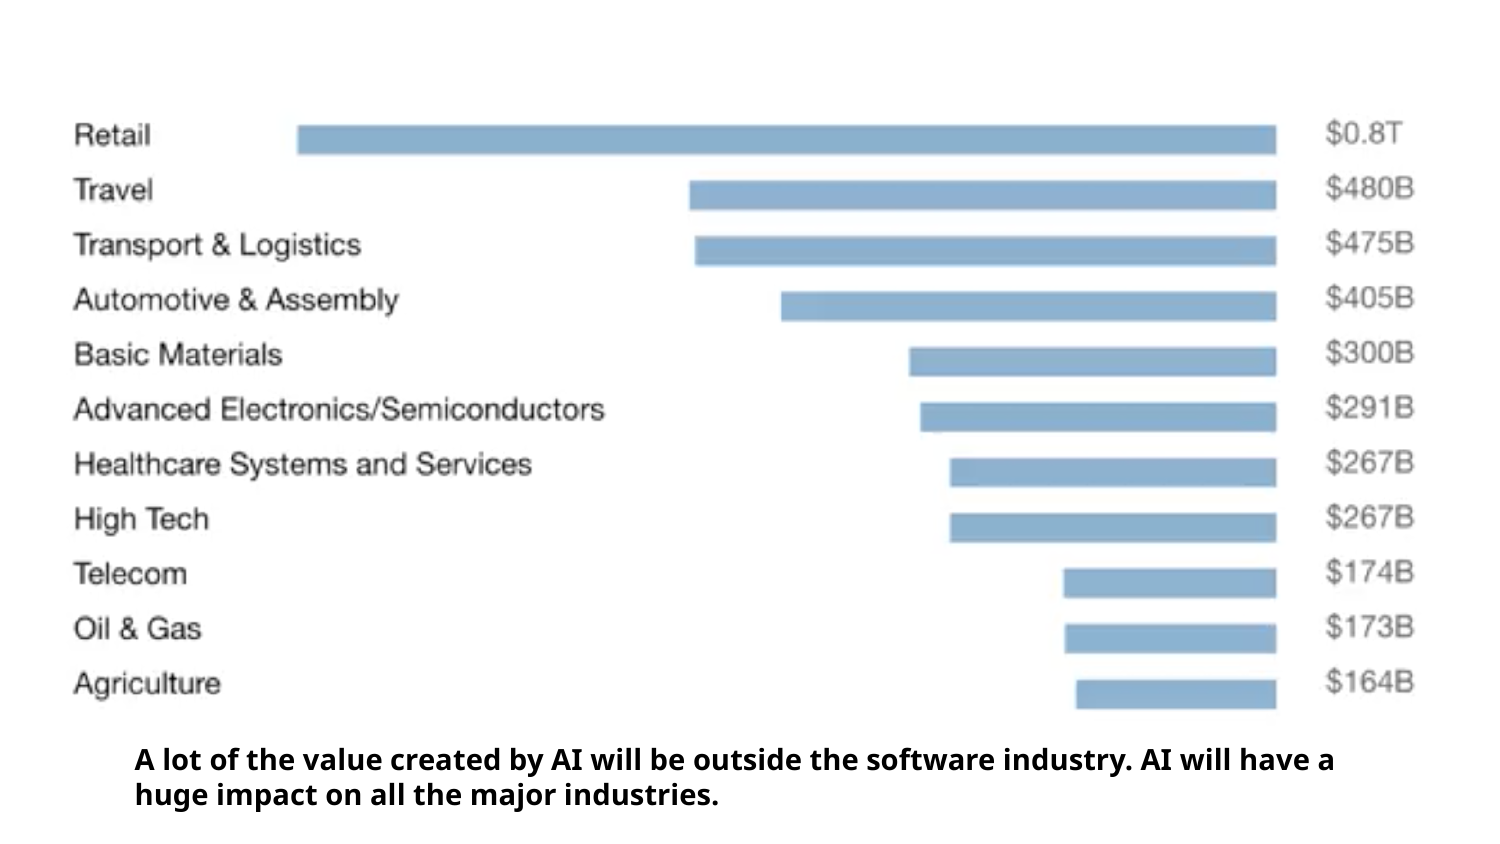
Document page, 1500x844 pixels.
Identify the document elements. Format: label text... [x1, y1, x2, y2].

picture [24, 87, 1475, 757]
text_box A lot of the value created by AI will be outside the software industry. AI will have a huge impact on all the major industries. [119, 726, 1406, 787]
